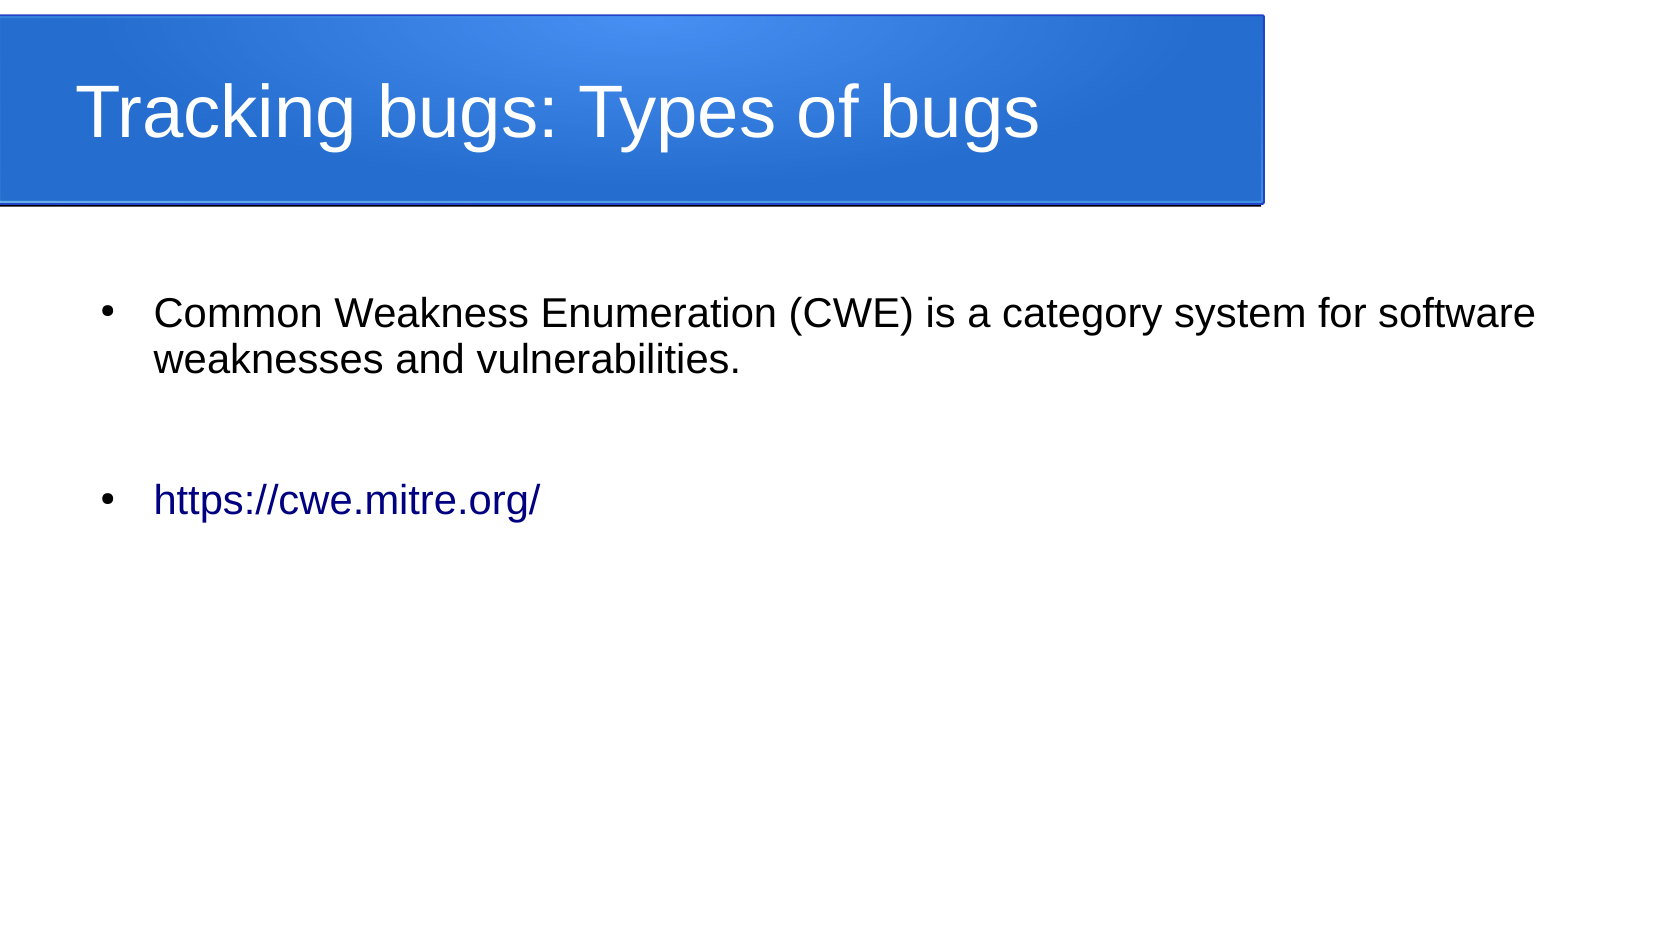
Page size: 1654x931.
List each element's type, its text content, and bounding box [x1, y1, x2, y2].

title Tracking bugs: Types of bugs [75, 29, 1227, 196]
list Common Weakness Enumeration (CWE) is a category system for software weaknesses and vulnerabilities. https://cwe.mitre.org/ [82, 224, 1571, 764]
